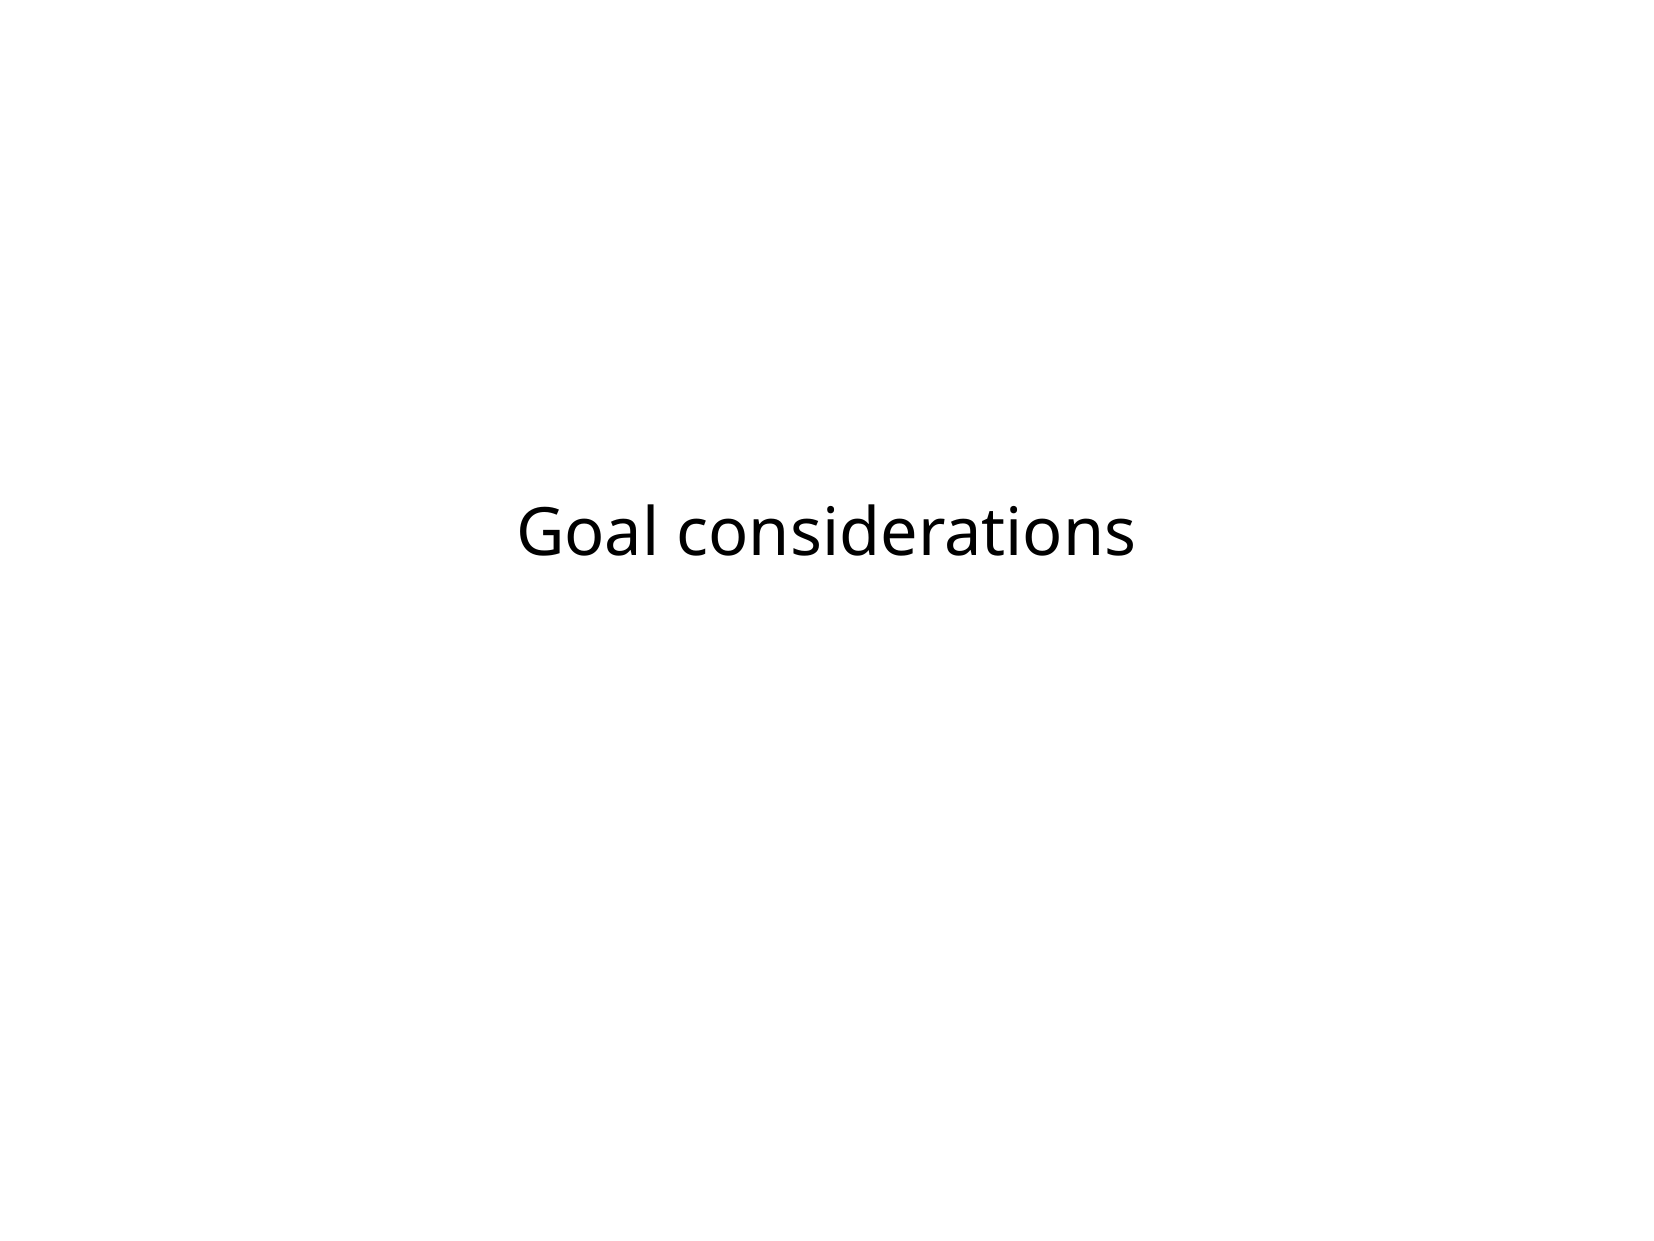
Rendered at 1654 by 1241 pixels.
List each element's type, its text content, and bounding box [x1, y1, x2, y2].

subtitle Goal considerations [82, 49, 1571, 1010]
